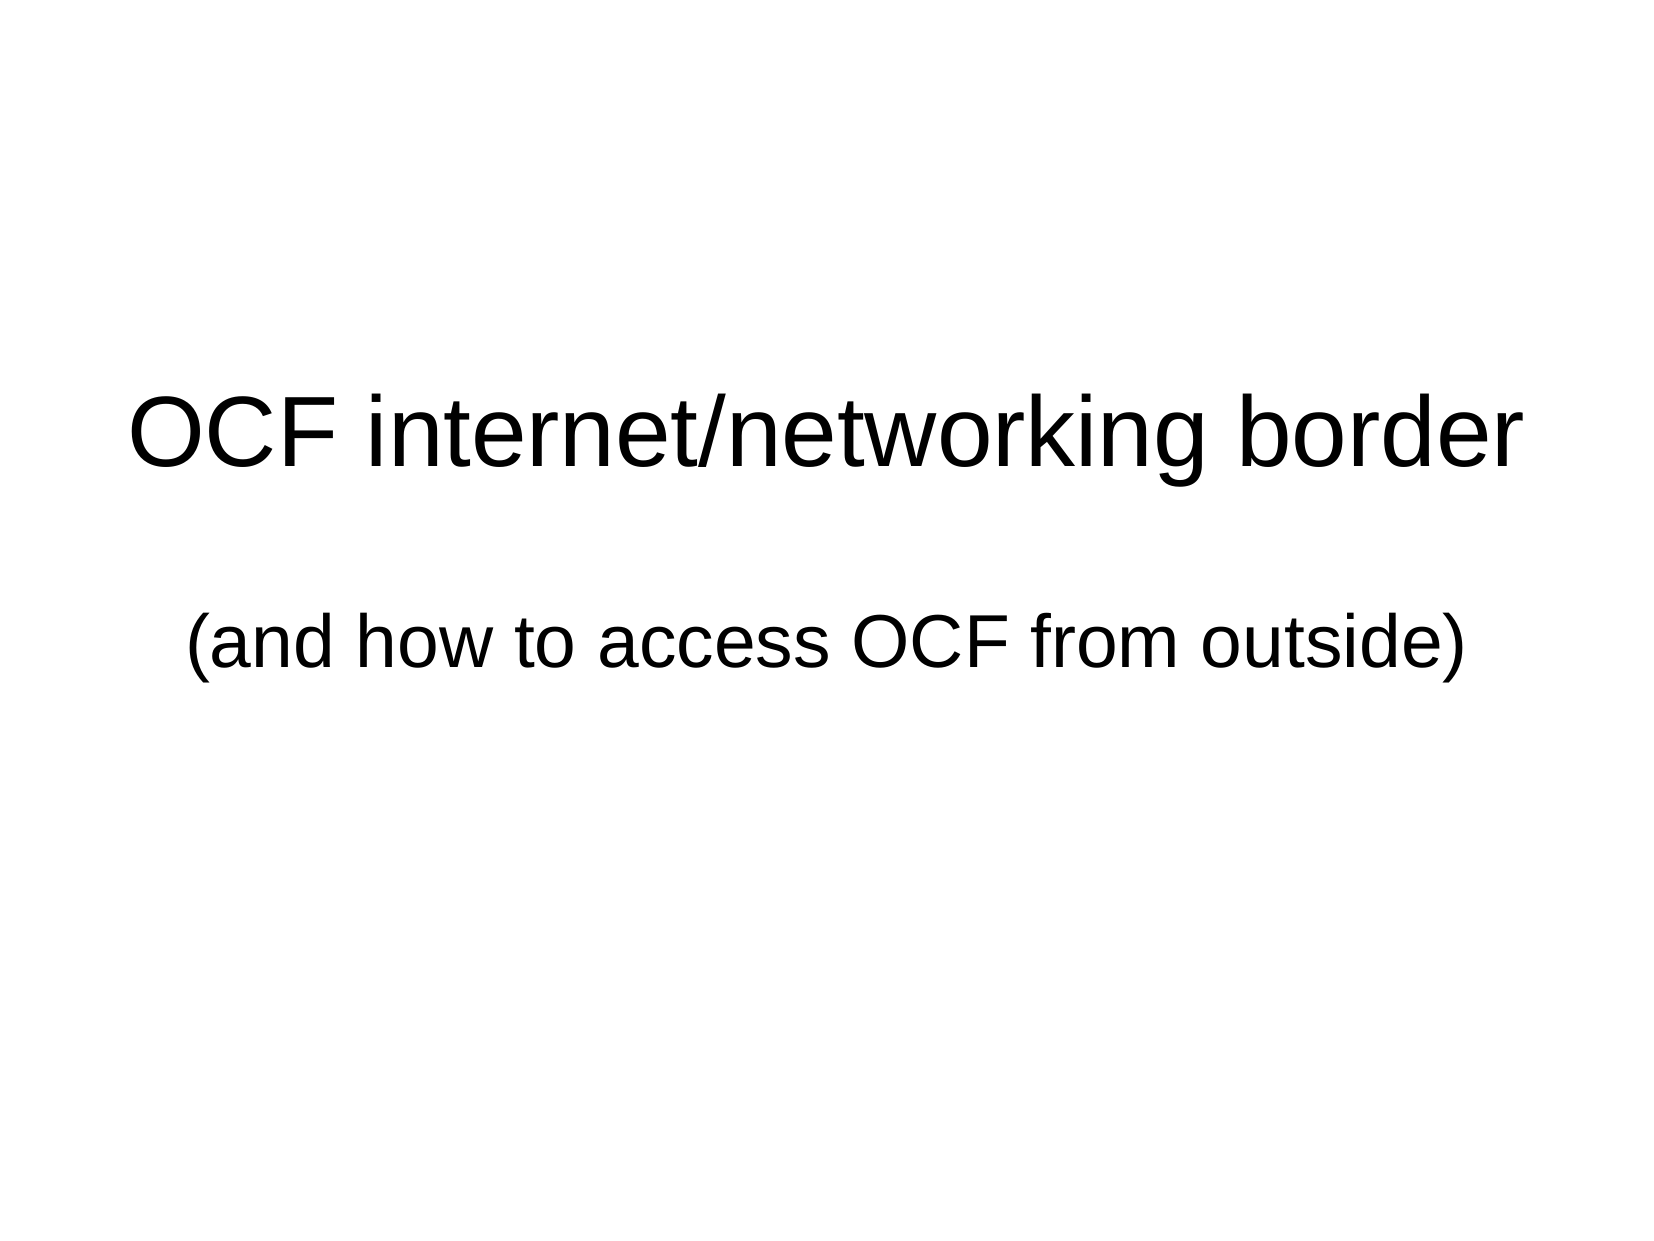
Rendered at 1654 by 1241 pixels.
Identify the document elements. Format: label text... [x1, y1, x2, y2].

subtitle OCF internet/networking border (and how to access OCF from outside) [82, 49, 1571, 1010]
